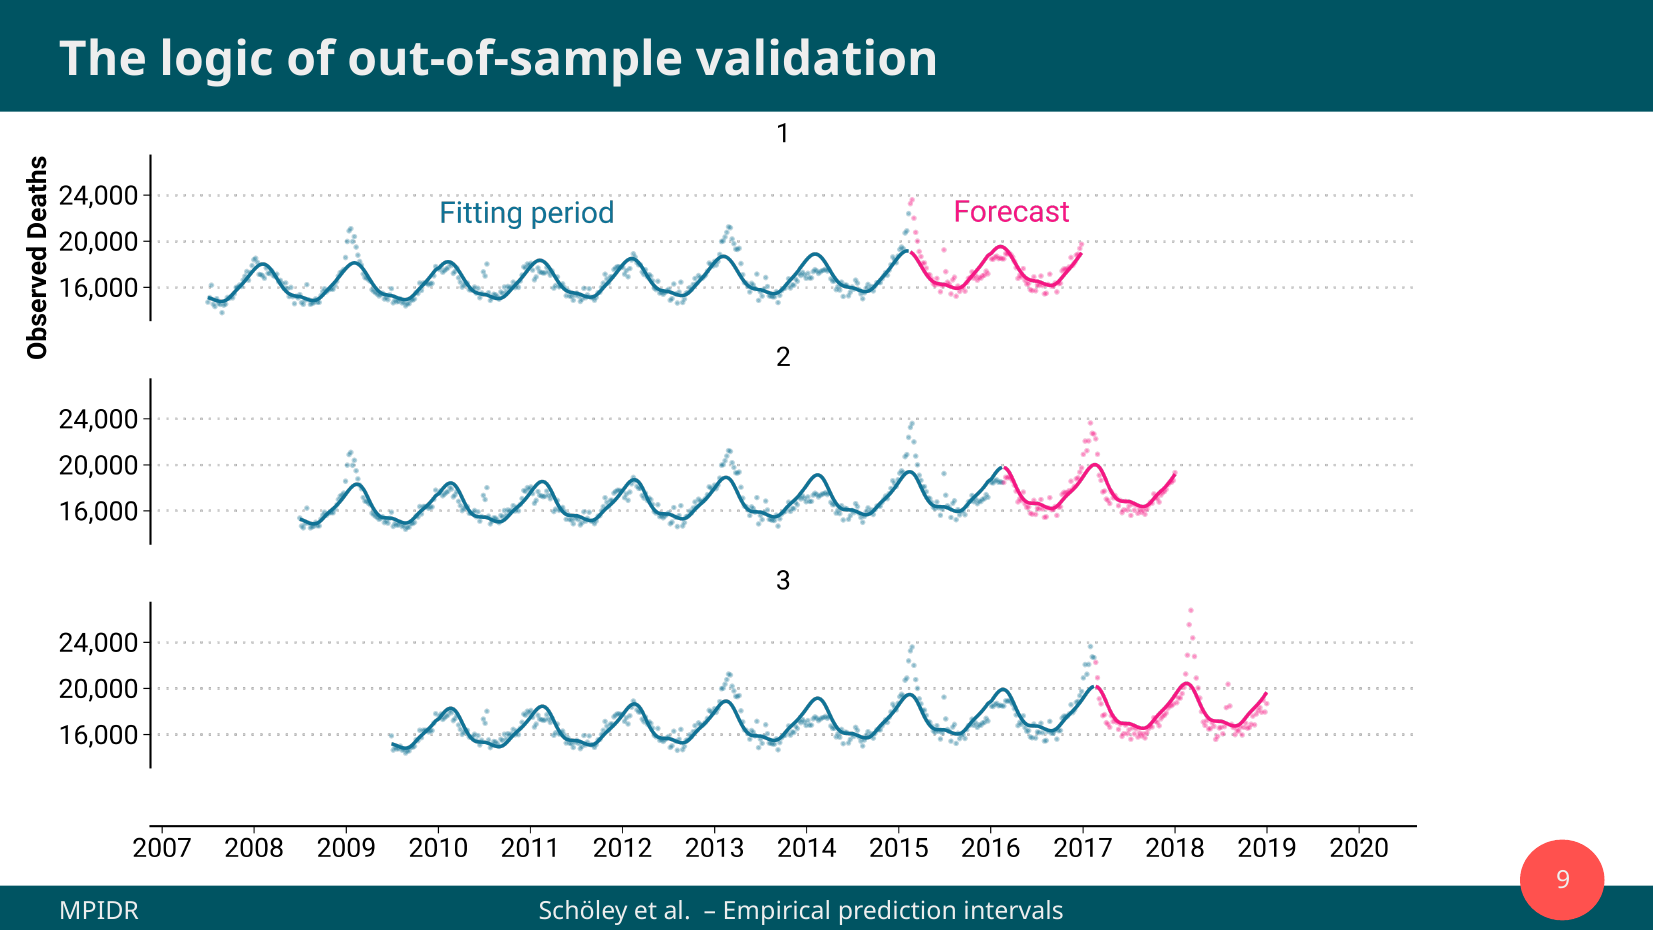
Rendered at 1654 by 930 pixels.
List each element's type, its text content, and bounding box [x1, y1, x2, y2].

picture [26, 123, 1417, 857]
title The logic of out-of-sample validation [58, 0, 1594, 117]
